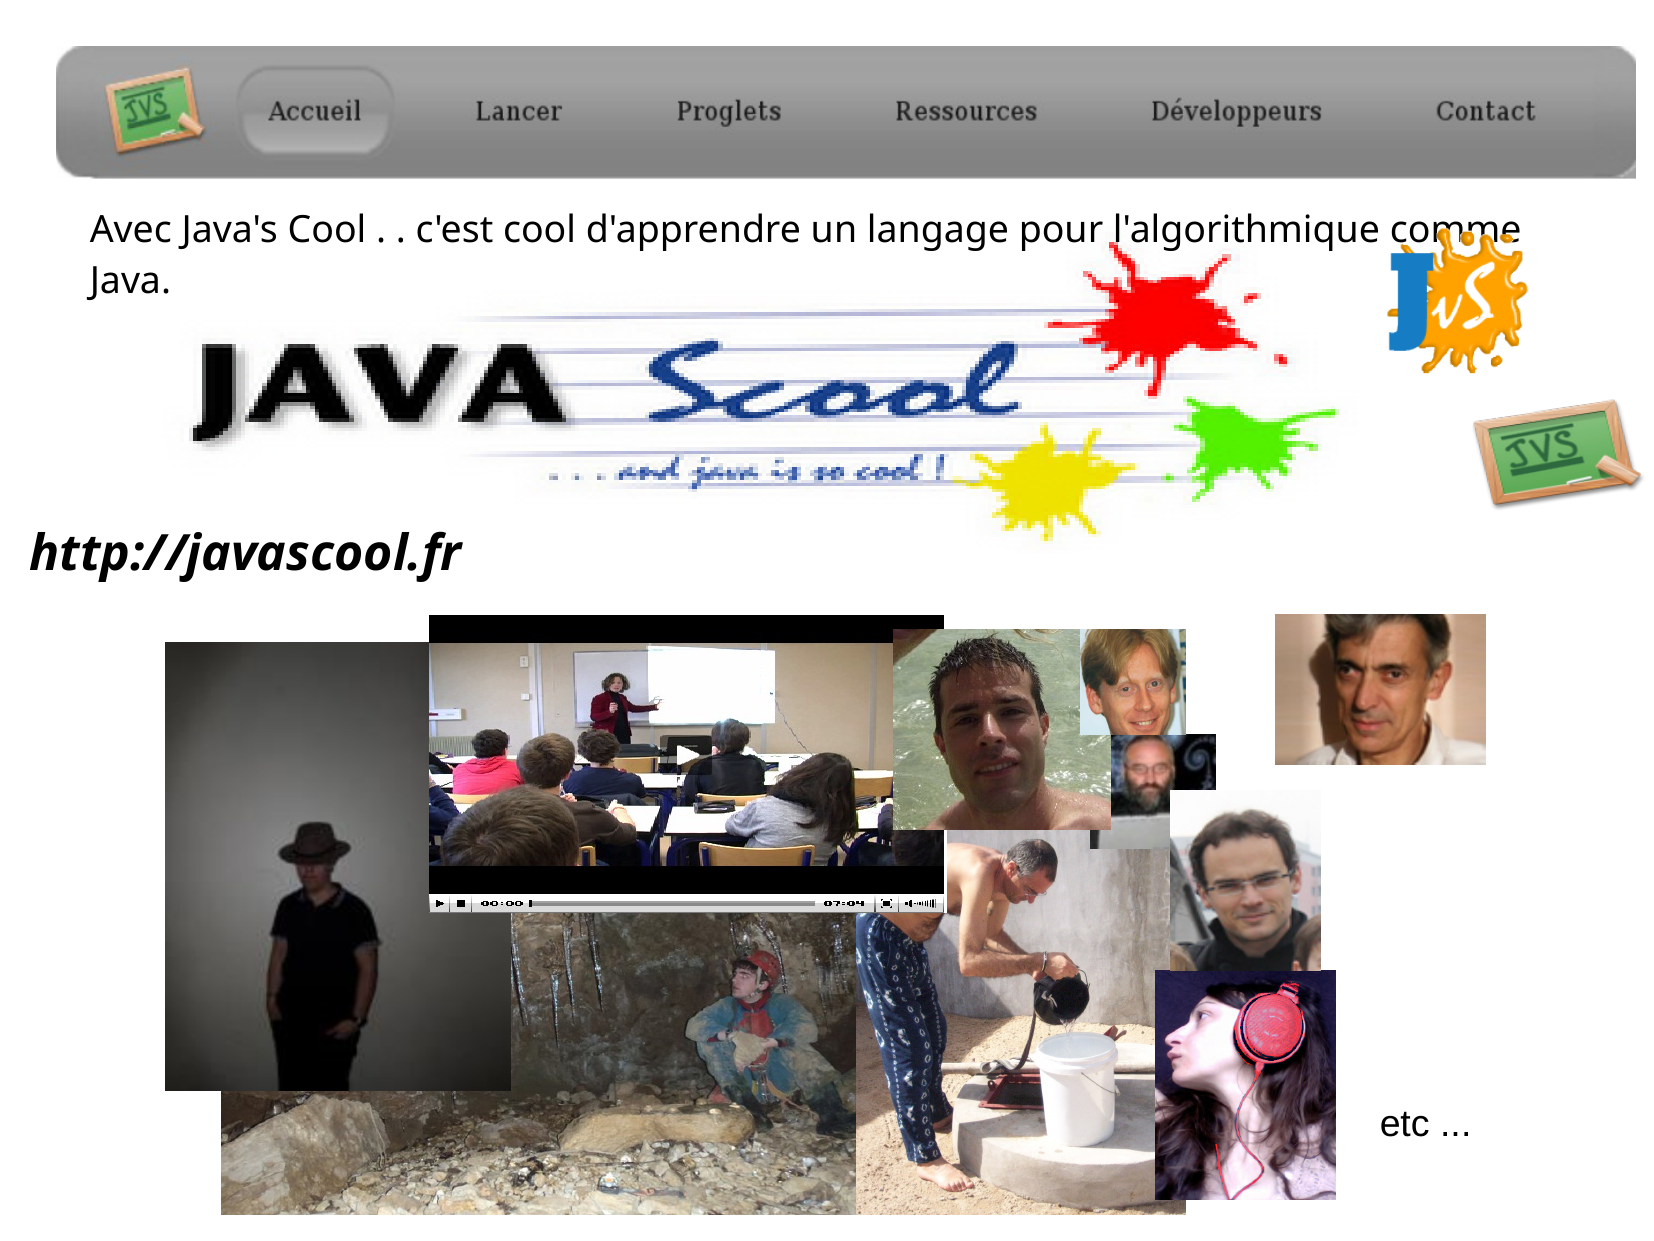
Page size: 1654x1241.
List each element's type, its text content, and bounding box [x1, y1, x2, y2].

text_box Avec Java's Cool . . c'est cool d'apprendre un langage pour l'algorithmique comme Java. [75, 195, 1576, 259]
picture [1470, 389, 1645, 529]
text_box http://javascool.fr [15, 510, 511, 590]
picture [150, 259, 1366, 554]
picture [56, 45, 1636, 181]
text_box etc ... [1365, 1095, 1576, 1152]
picture [1275, 614, 1486, 766]
picture [1380, 226, 1531, 377]
picture [165, 614, 1336, 1216]
